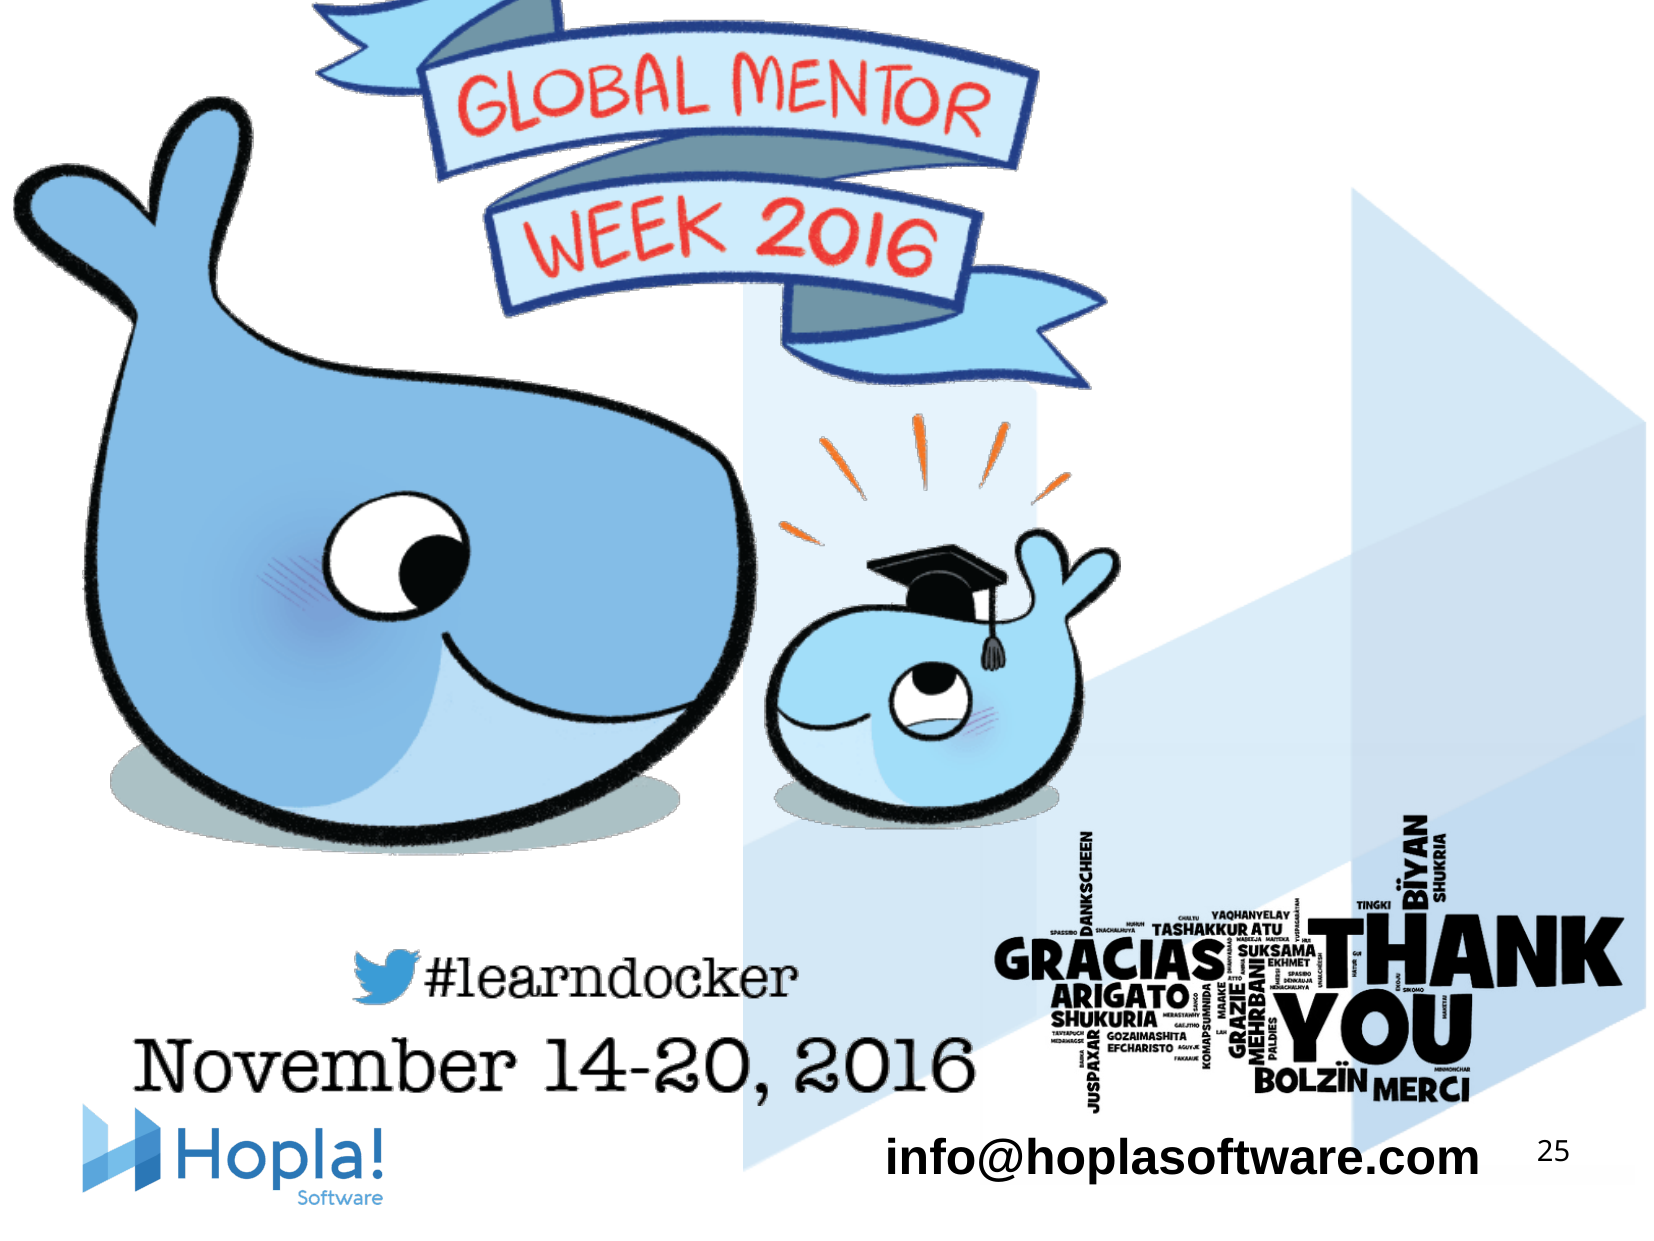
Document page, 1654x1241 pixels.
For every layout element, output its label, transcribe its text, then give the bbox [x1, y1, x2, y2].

picture [13, 0, 1654, 1205]
text_box info@hoplasoftware.com [870, 1121, 1611, 1202]
